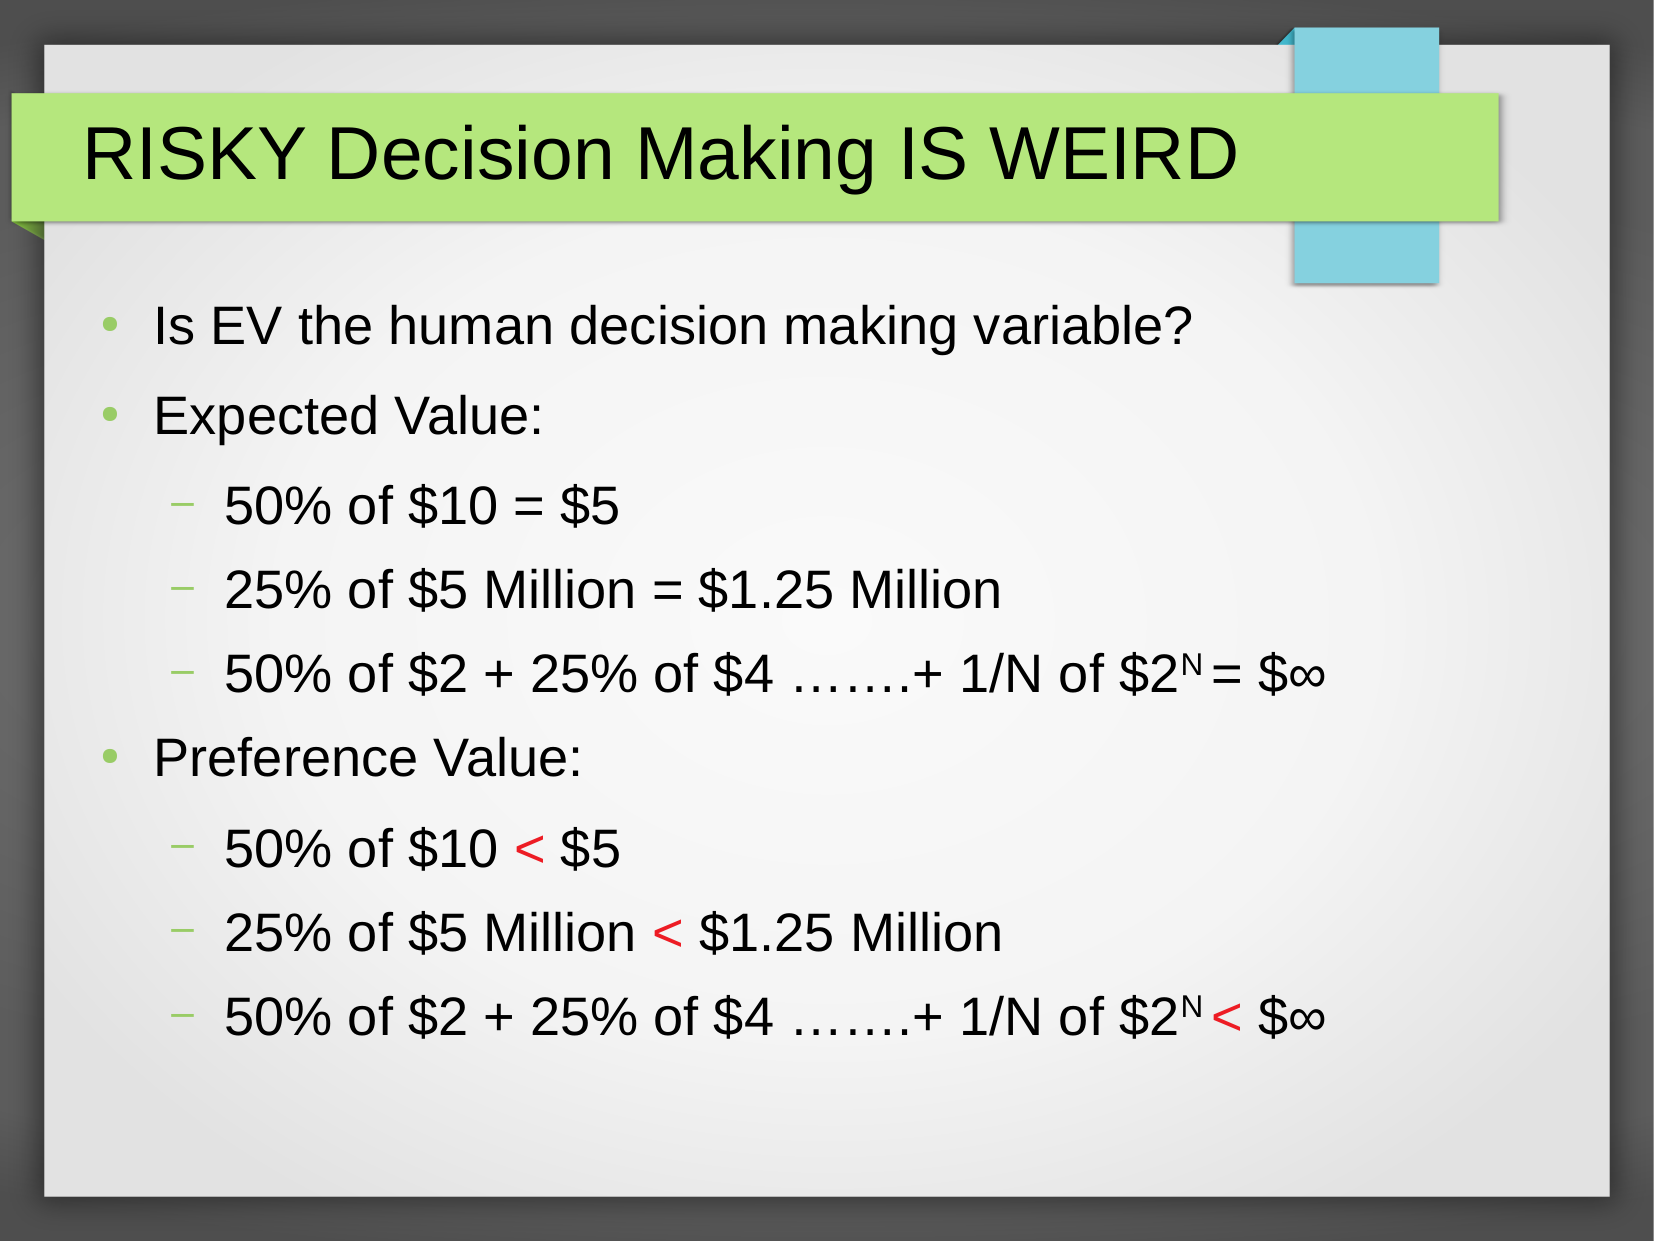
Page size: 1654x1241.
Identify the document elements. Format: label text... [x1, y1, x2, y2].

title RISKY Decision Making IS WEIRD [82, 94, 1264, 213]
picture [0, 0, 1654, 1241]
list Is EV the human decision making variable? Expected Value: 50% of $10 = $5 25% of $5 Million = $1.25 Million 50% of $2 + 25% of $4 …….+ 1/N of $2N = $∞ Preference Value: 50% of $10 < $5 25% of $5 Million < $1.25 Million 50% of $2 + 25% of $4 …….+ 1/N of $2N < $∞ [82, 295, 1531, 1141]
